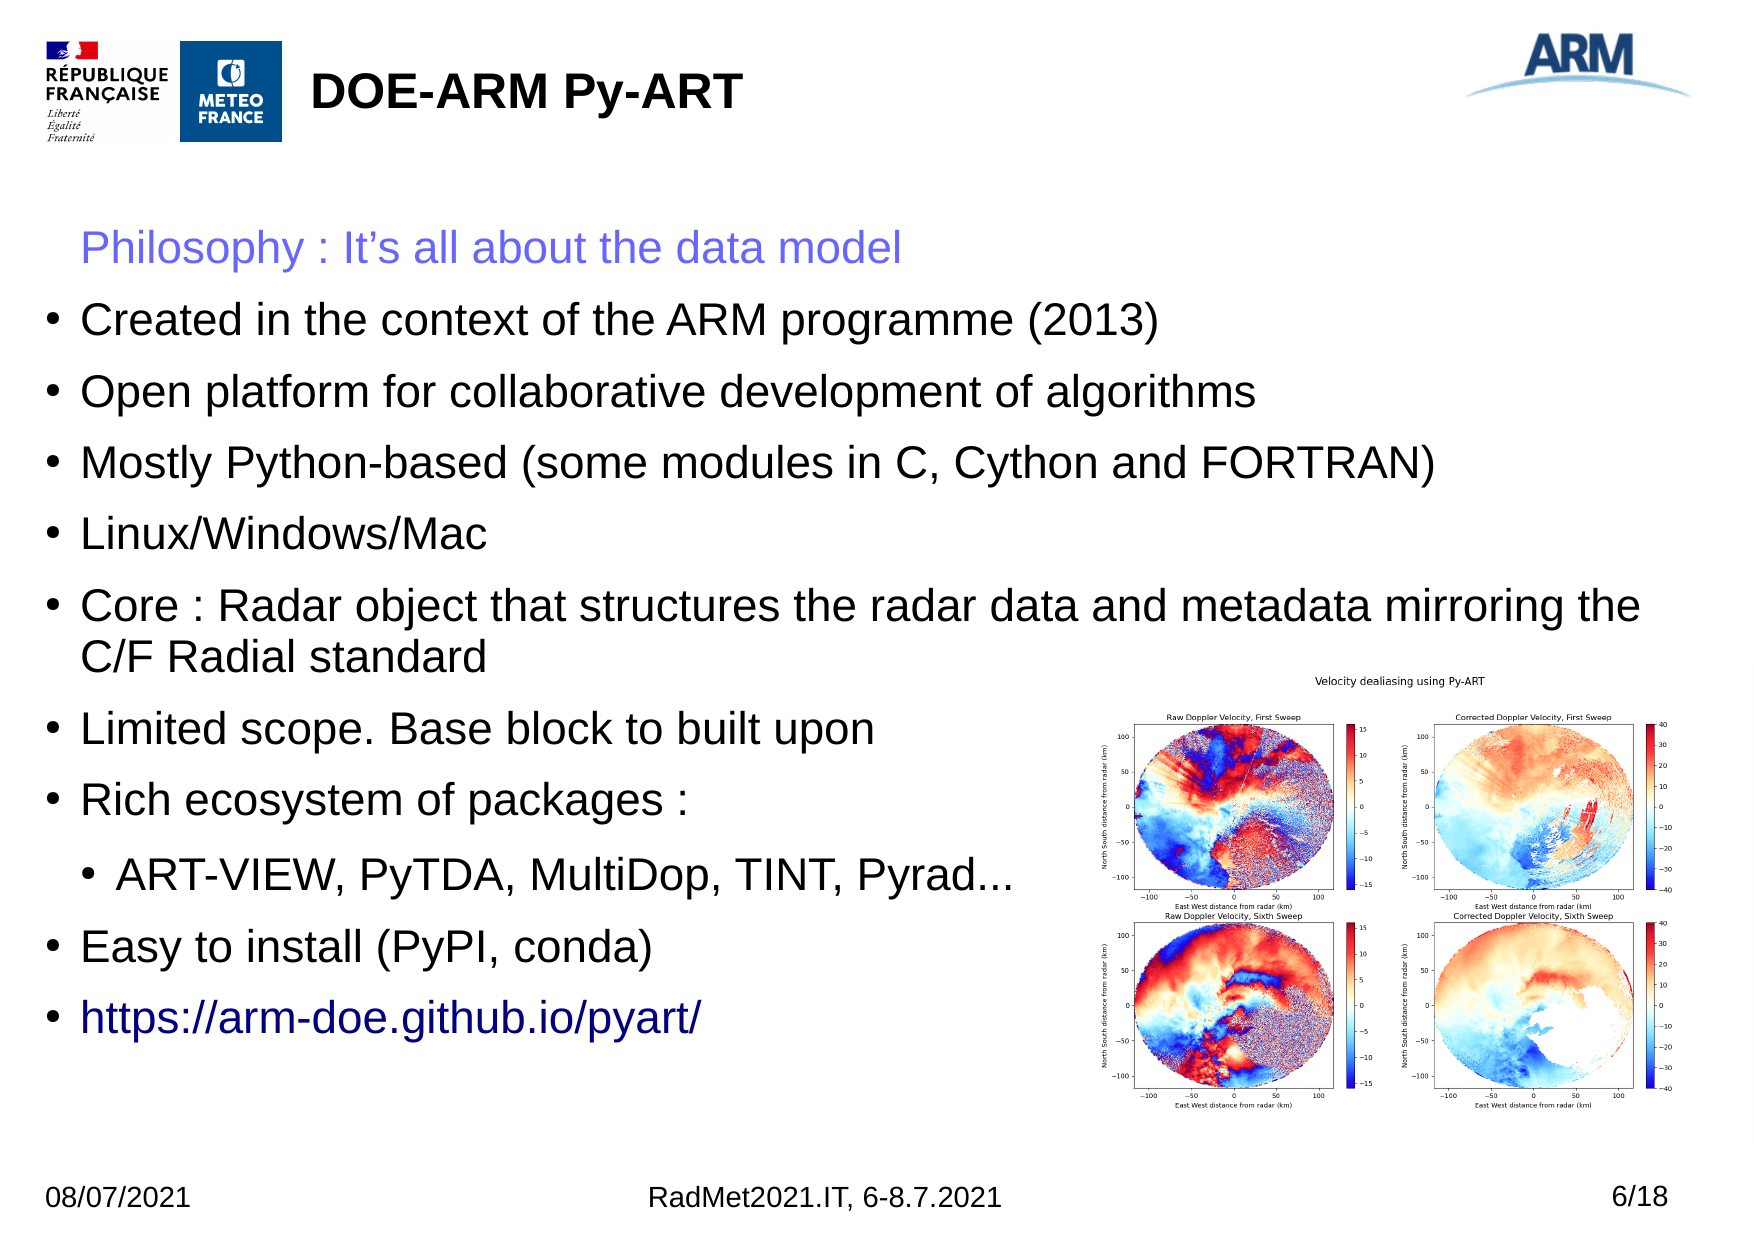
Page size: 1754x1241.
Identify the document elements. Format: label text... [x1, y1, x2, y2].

picture [1460, 29, 1697, 102]
picture [1045, 667, 1754, 1140]
picture [180, 41, 282, 142]
list Philosophy : It’s all about the data model Created in the context of the ARM programme (2013) Open platform for collaborative development of algorithms Mostly Python-based (some modules in C, Cython and FORTRAN) Linux/Windows/Mac Core : Radar object that structures the radar data and metadata mirroring the C/F Radial standard Limited scope. Base block to built upon Rich ecosystem of packages : ART-VIEW, PyTDA, MultiDop, TINT, Pyrad... Easy to install (PyPI, conda) https://arm-doe.github.io/pyart/ [44, 222, 1712, 1118]
picture [46, 41, 172, 142]
title DOE-ARM Py-ART [310, 40, 1697, 142]
